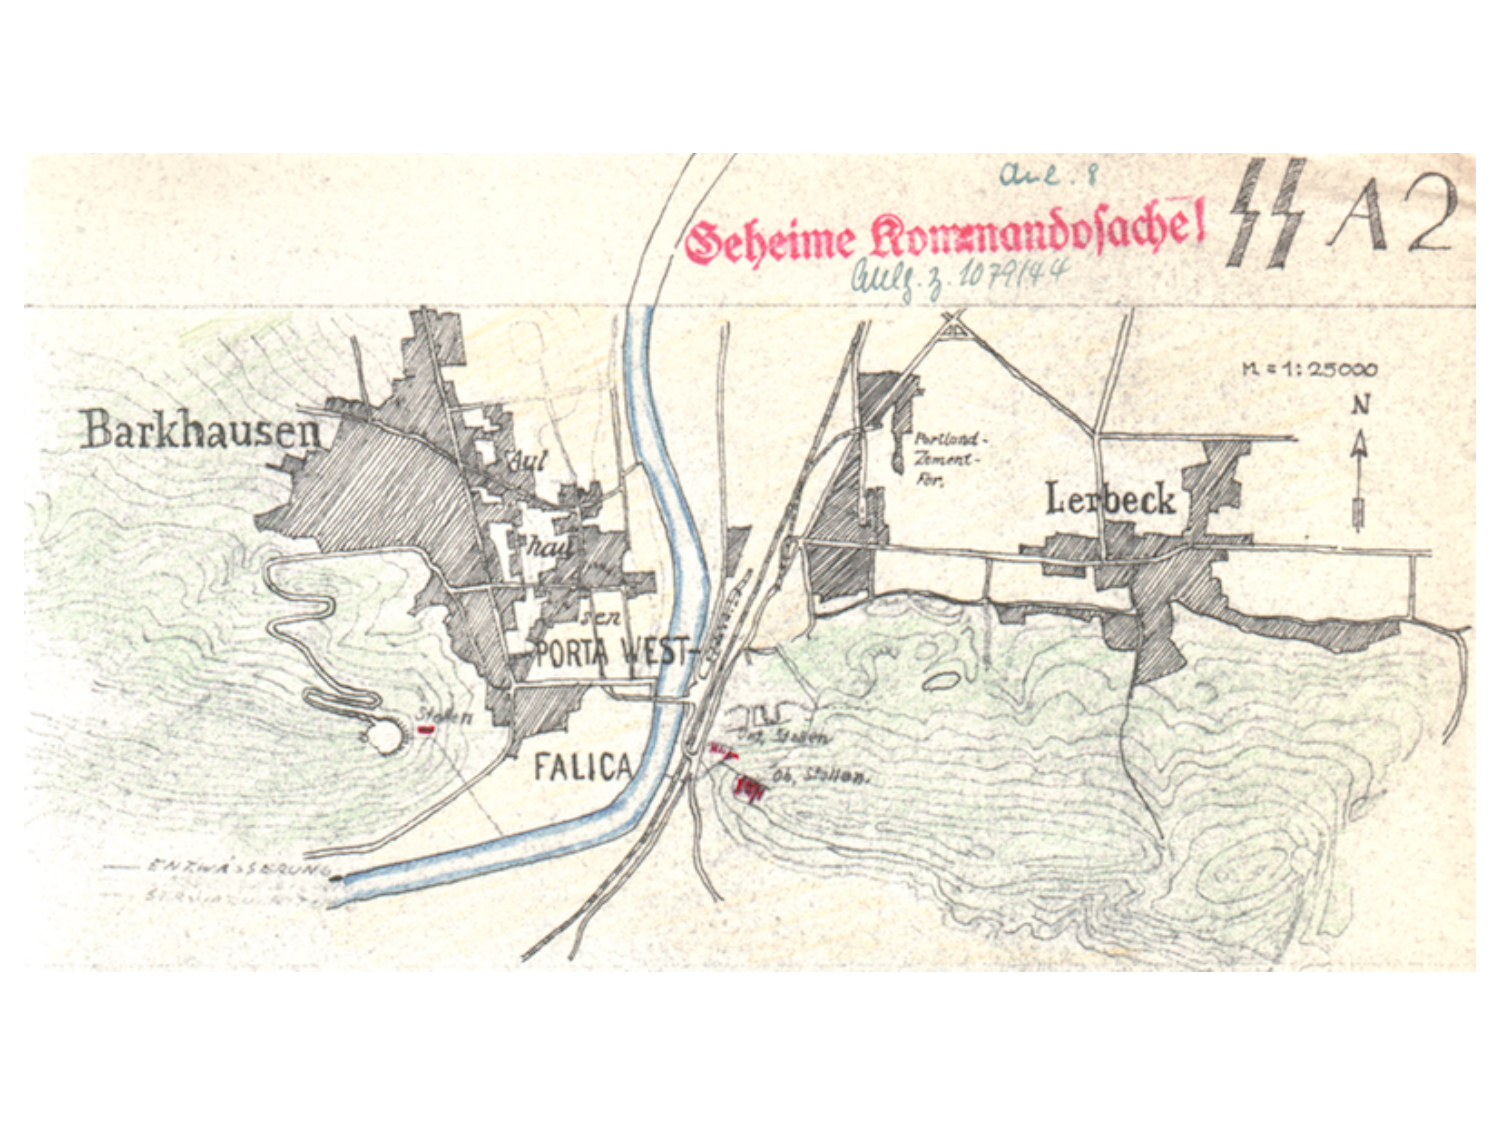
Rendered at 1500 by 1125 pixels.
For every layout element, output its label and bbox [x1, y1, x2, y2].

picture [24, 153, 1476, 972]
